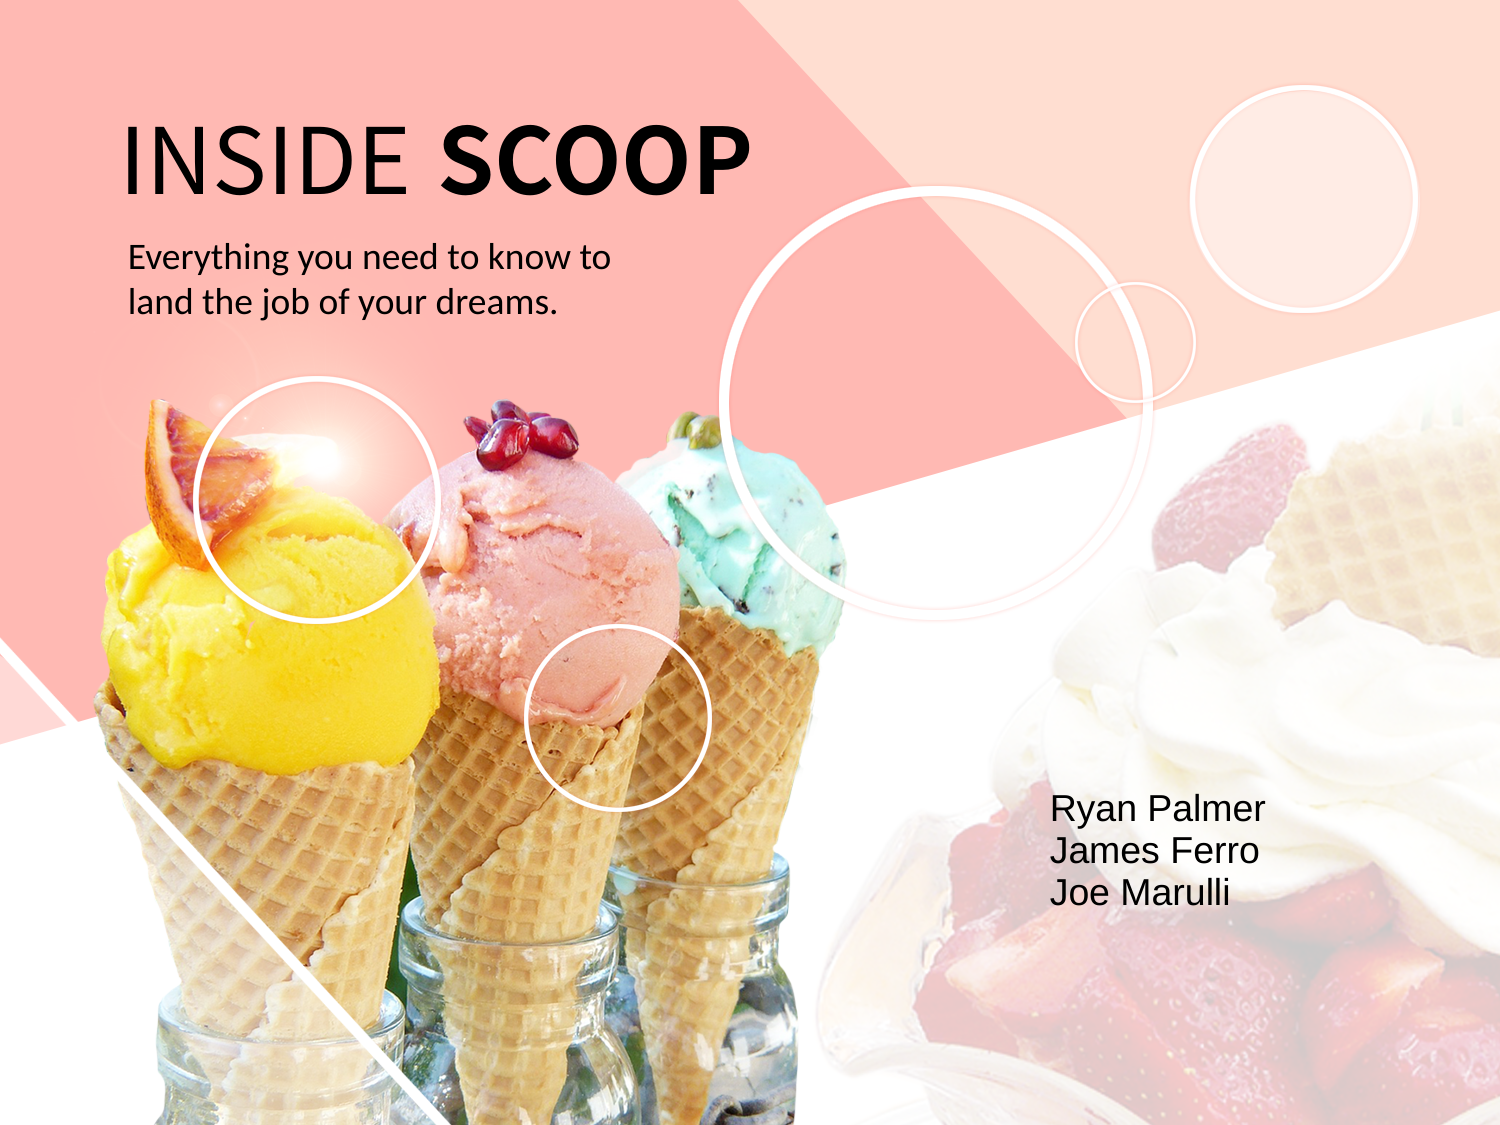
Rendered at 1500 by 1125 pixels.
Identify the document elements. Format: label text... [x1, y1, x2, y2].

text_box Ryan Palmer James Ferro Joe Marulli [1035, 780, 1282, 921]
picture [0, 0, 1500, 1125]
title INSIDE SCOOP [105, 95, 935, 451]
text_box Everything you need to know to land the job of your dreams. [112, 224, 676, 330]
